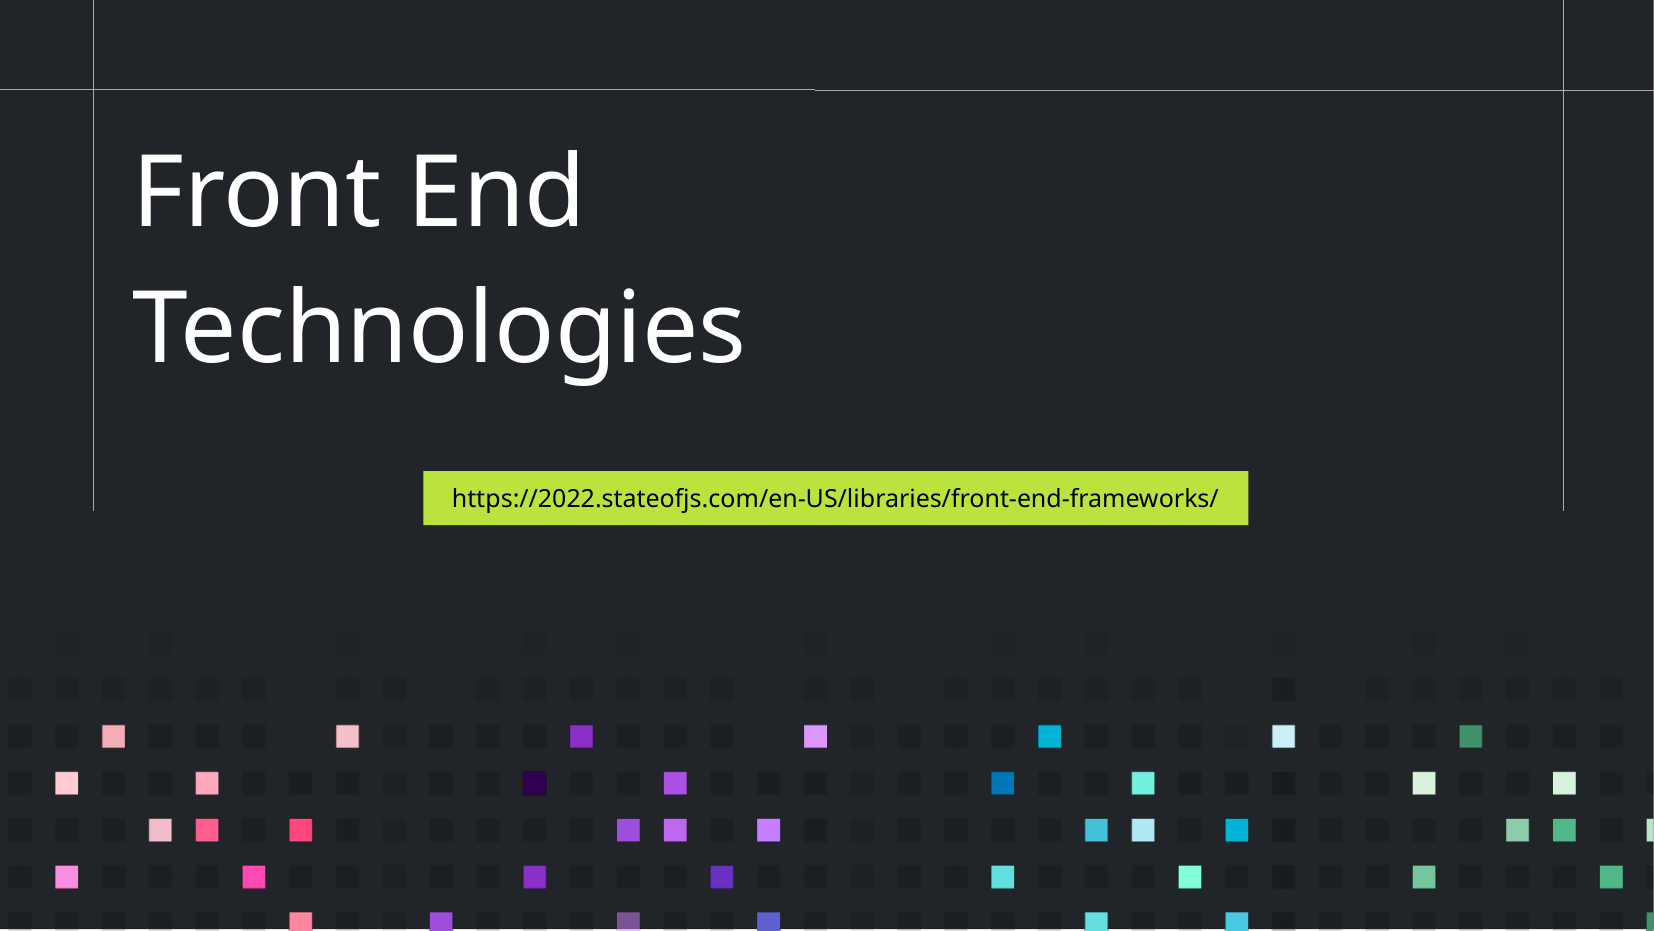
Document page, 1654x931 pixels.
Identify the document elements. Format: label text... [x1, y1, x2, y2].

text_box Front End Technologies [117, 112, 757, 362]
text_box https://2022.stateofjs.com/en-US/libraries/front-end-frameworks/ [423, 471, 1249, 526]
